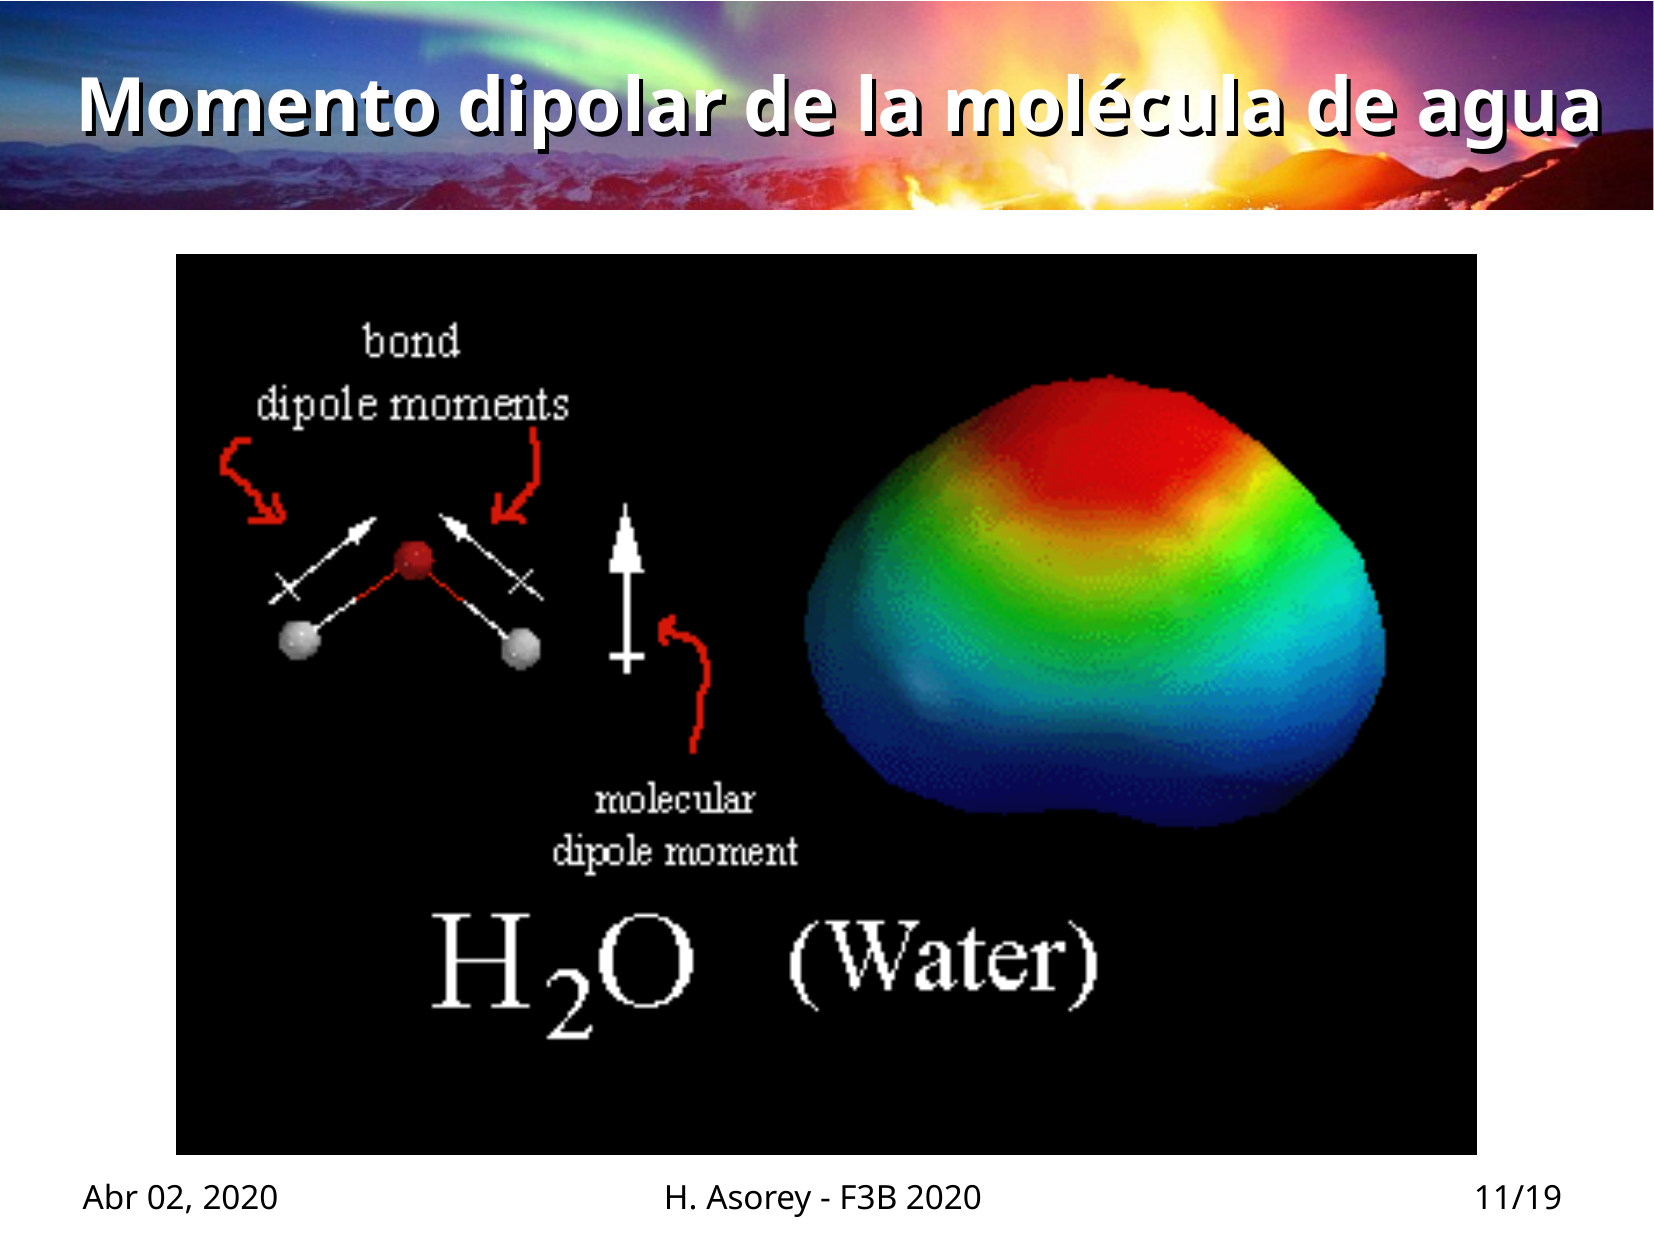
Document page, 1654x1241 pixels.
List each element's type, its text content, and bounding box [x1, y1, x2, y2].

picture [0, 1, 1654, 210]
title Momento dipolar de la molécula de agua [45, 15, 1606, 191]
picture [176, 254, 1477, 1156]
